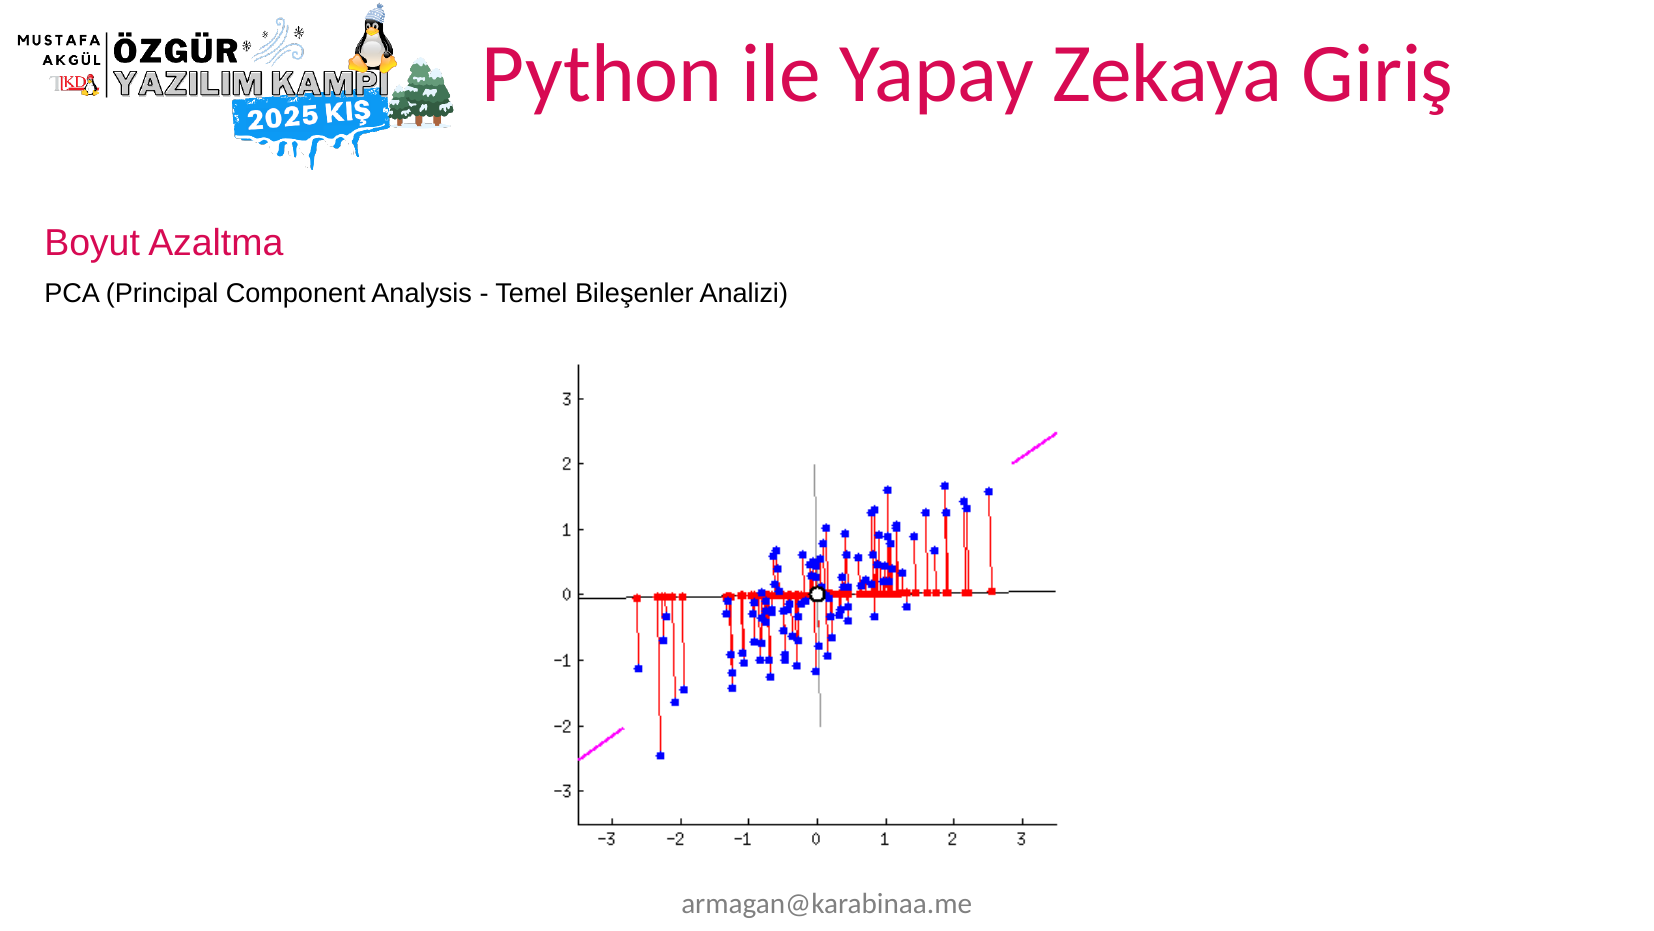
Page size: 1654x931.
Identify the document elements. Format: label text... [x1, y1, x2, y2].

text_box armagan@karabinaa.me [0, 877, 1654, 928]
text_box PCA (Principal Component Analysis - Temel Bileşenler Analizi) [29, 270, 804, 316]
picture [0, 0, 463, 177]
text_box Python ile Yapay Zekaya Giriş [467, 10, 1654, 126]
text_box Boyut Azaltma [29, 213, 854, 271]
picture [59, 324, 1525, 886]
